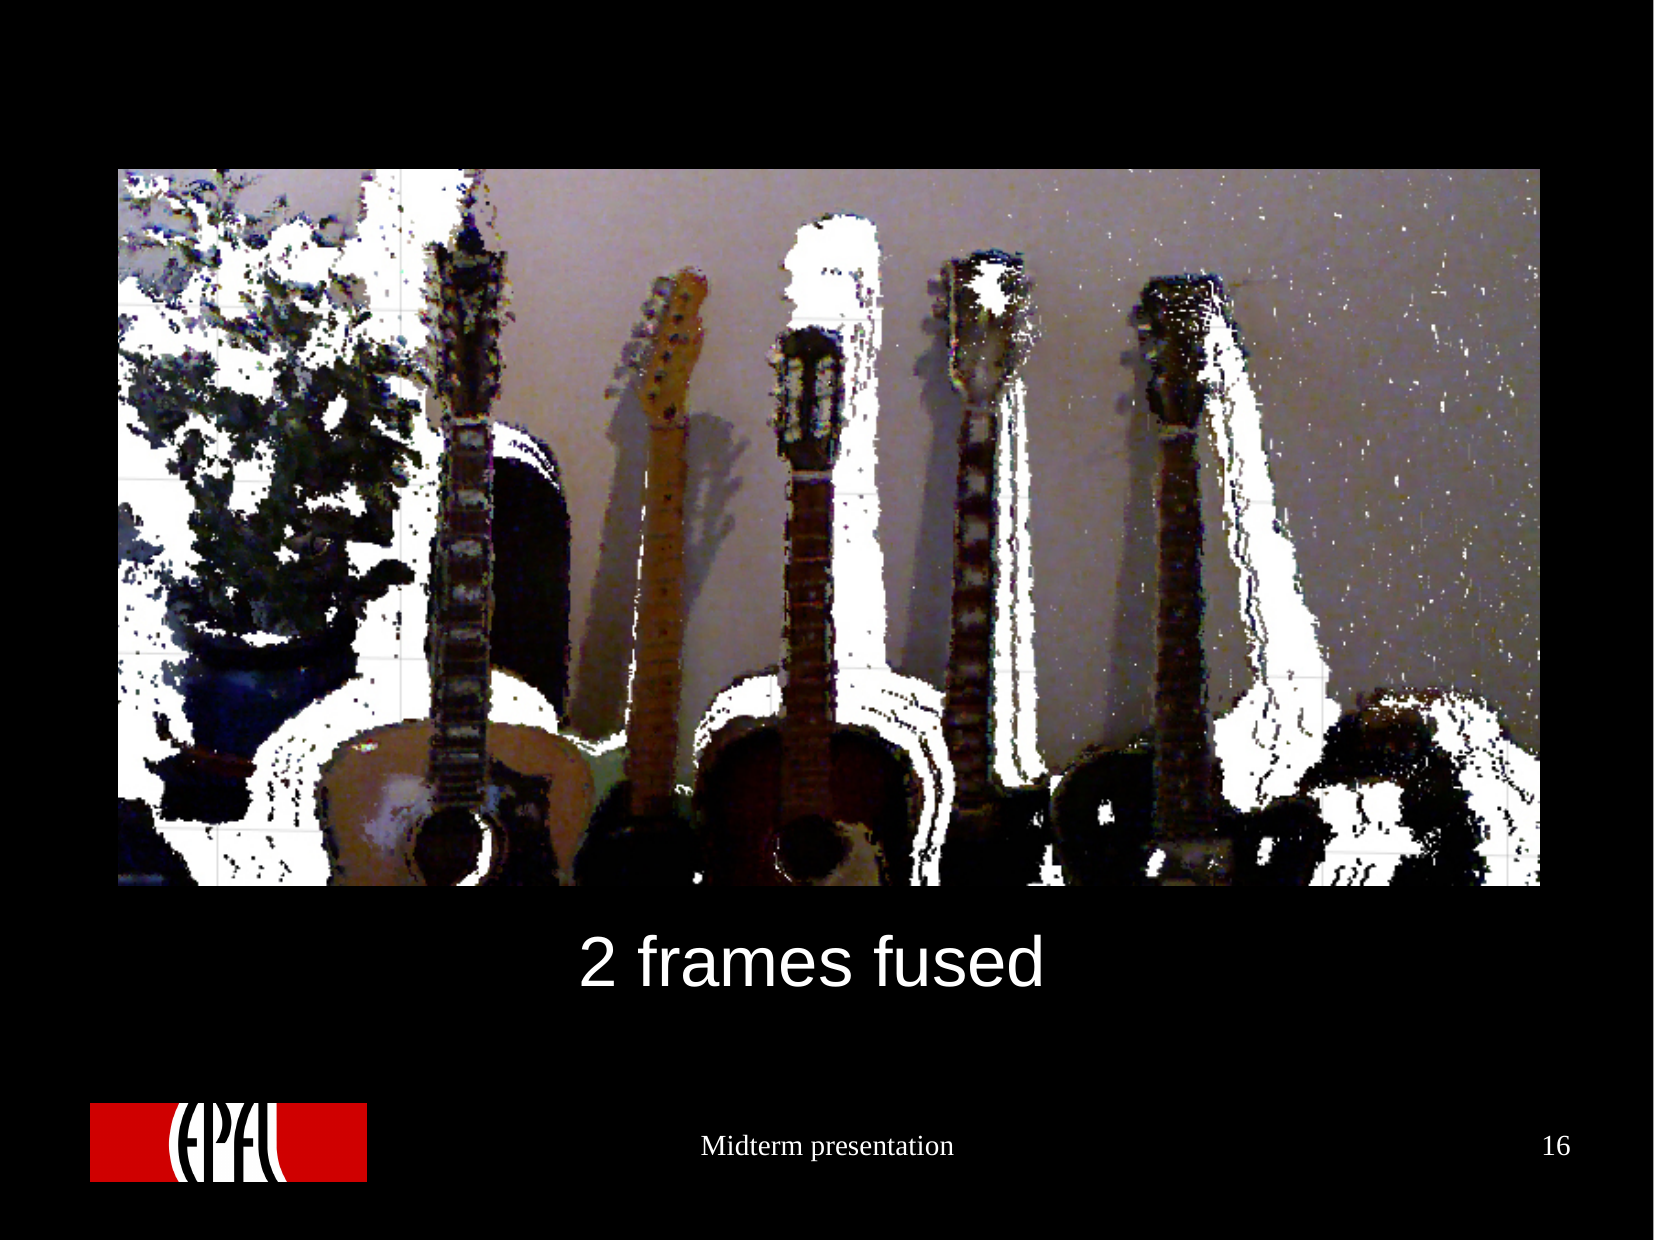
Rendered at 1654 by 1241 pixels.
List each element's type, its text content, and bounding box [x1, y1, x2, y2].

subtitle 2 frames fused [578, 886, 1241, 1050]
picture [118, 169, 1540, 886]
picture [90, 1103, 367, 1182]
